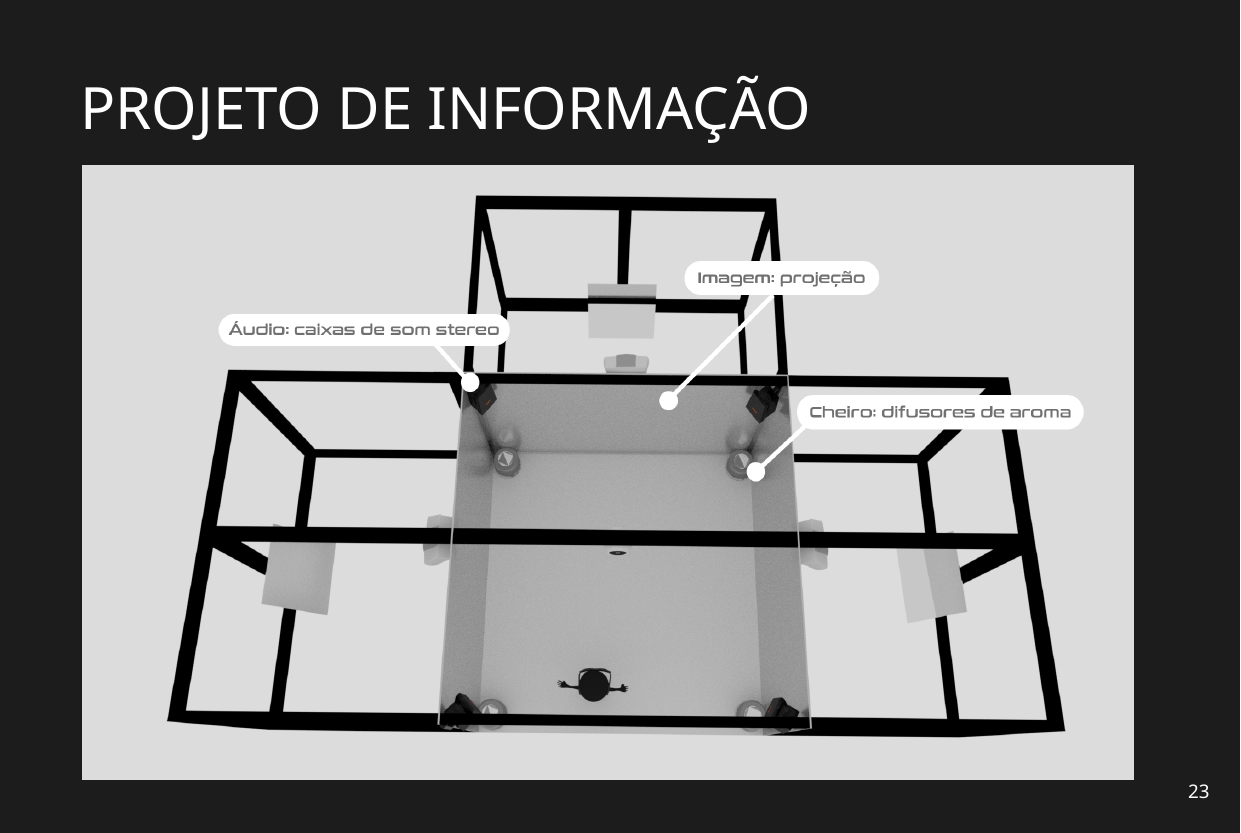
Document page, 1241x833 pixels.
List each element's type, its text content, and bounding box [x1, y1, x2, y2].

picture [82, 165, 1134, 780]
title PROJETO DE INFORMAÇÃO [80, 26, 1156, 188]
title 23 [1181, 778, 1217, 805]
